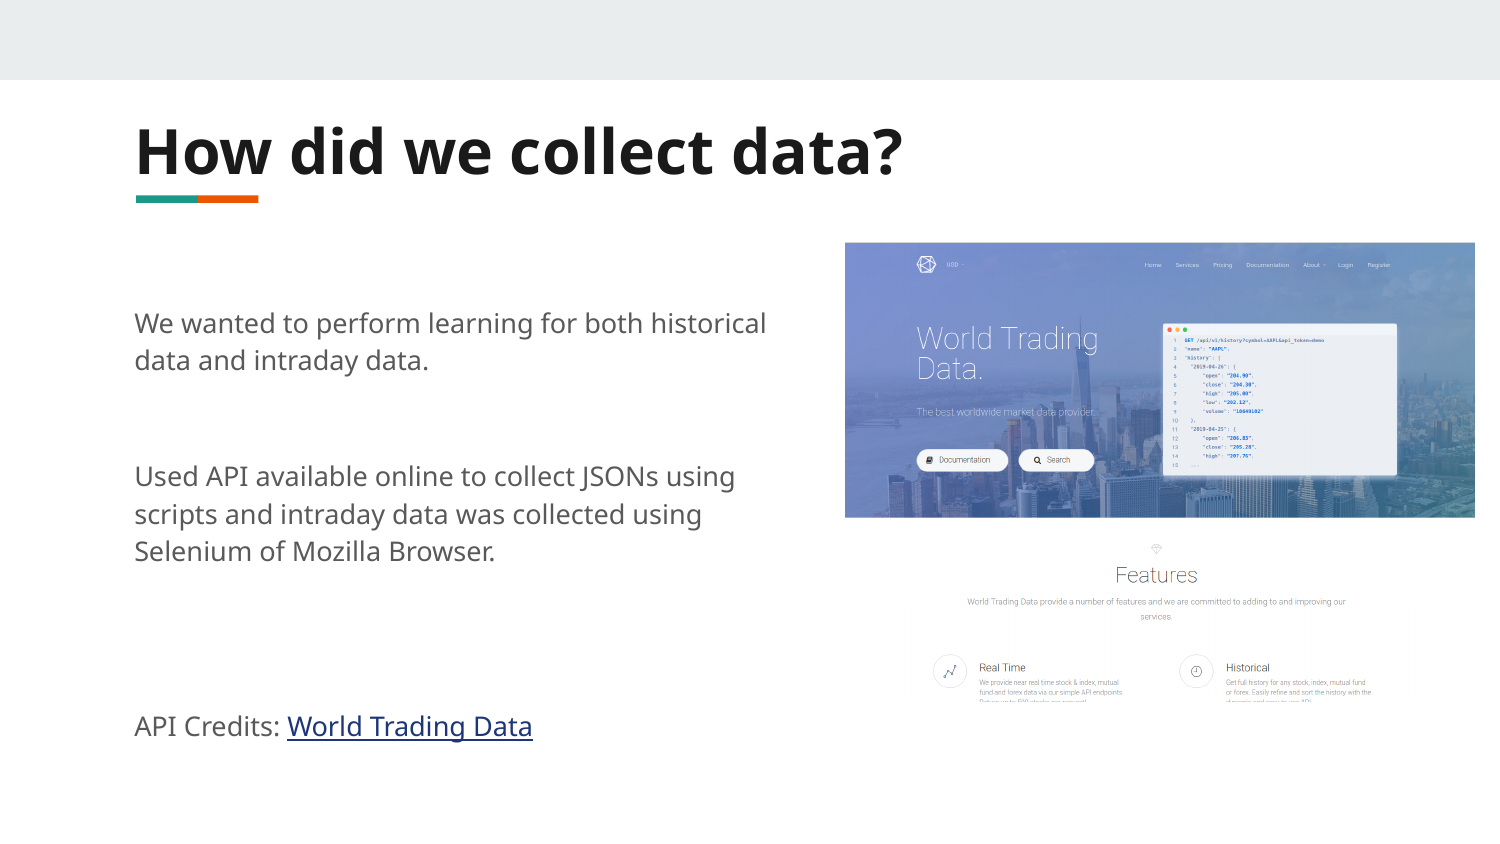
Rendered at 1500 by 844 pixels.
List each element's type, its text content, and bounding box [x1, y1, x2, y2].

list We wanted to perform learning for both historical data and intraday data. Used API available online to collect JSONs using scripts and intraday data was collected using Selenium of Mozilla Browser. API Credits: World Trading Data [119, 286, 820, 658]
picture [845, 242, 1475, 702]
title How did we collect data? [119, 97, 1381, 186]
